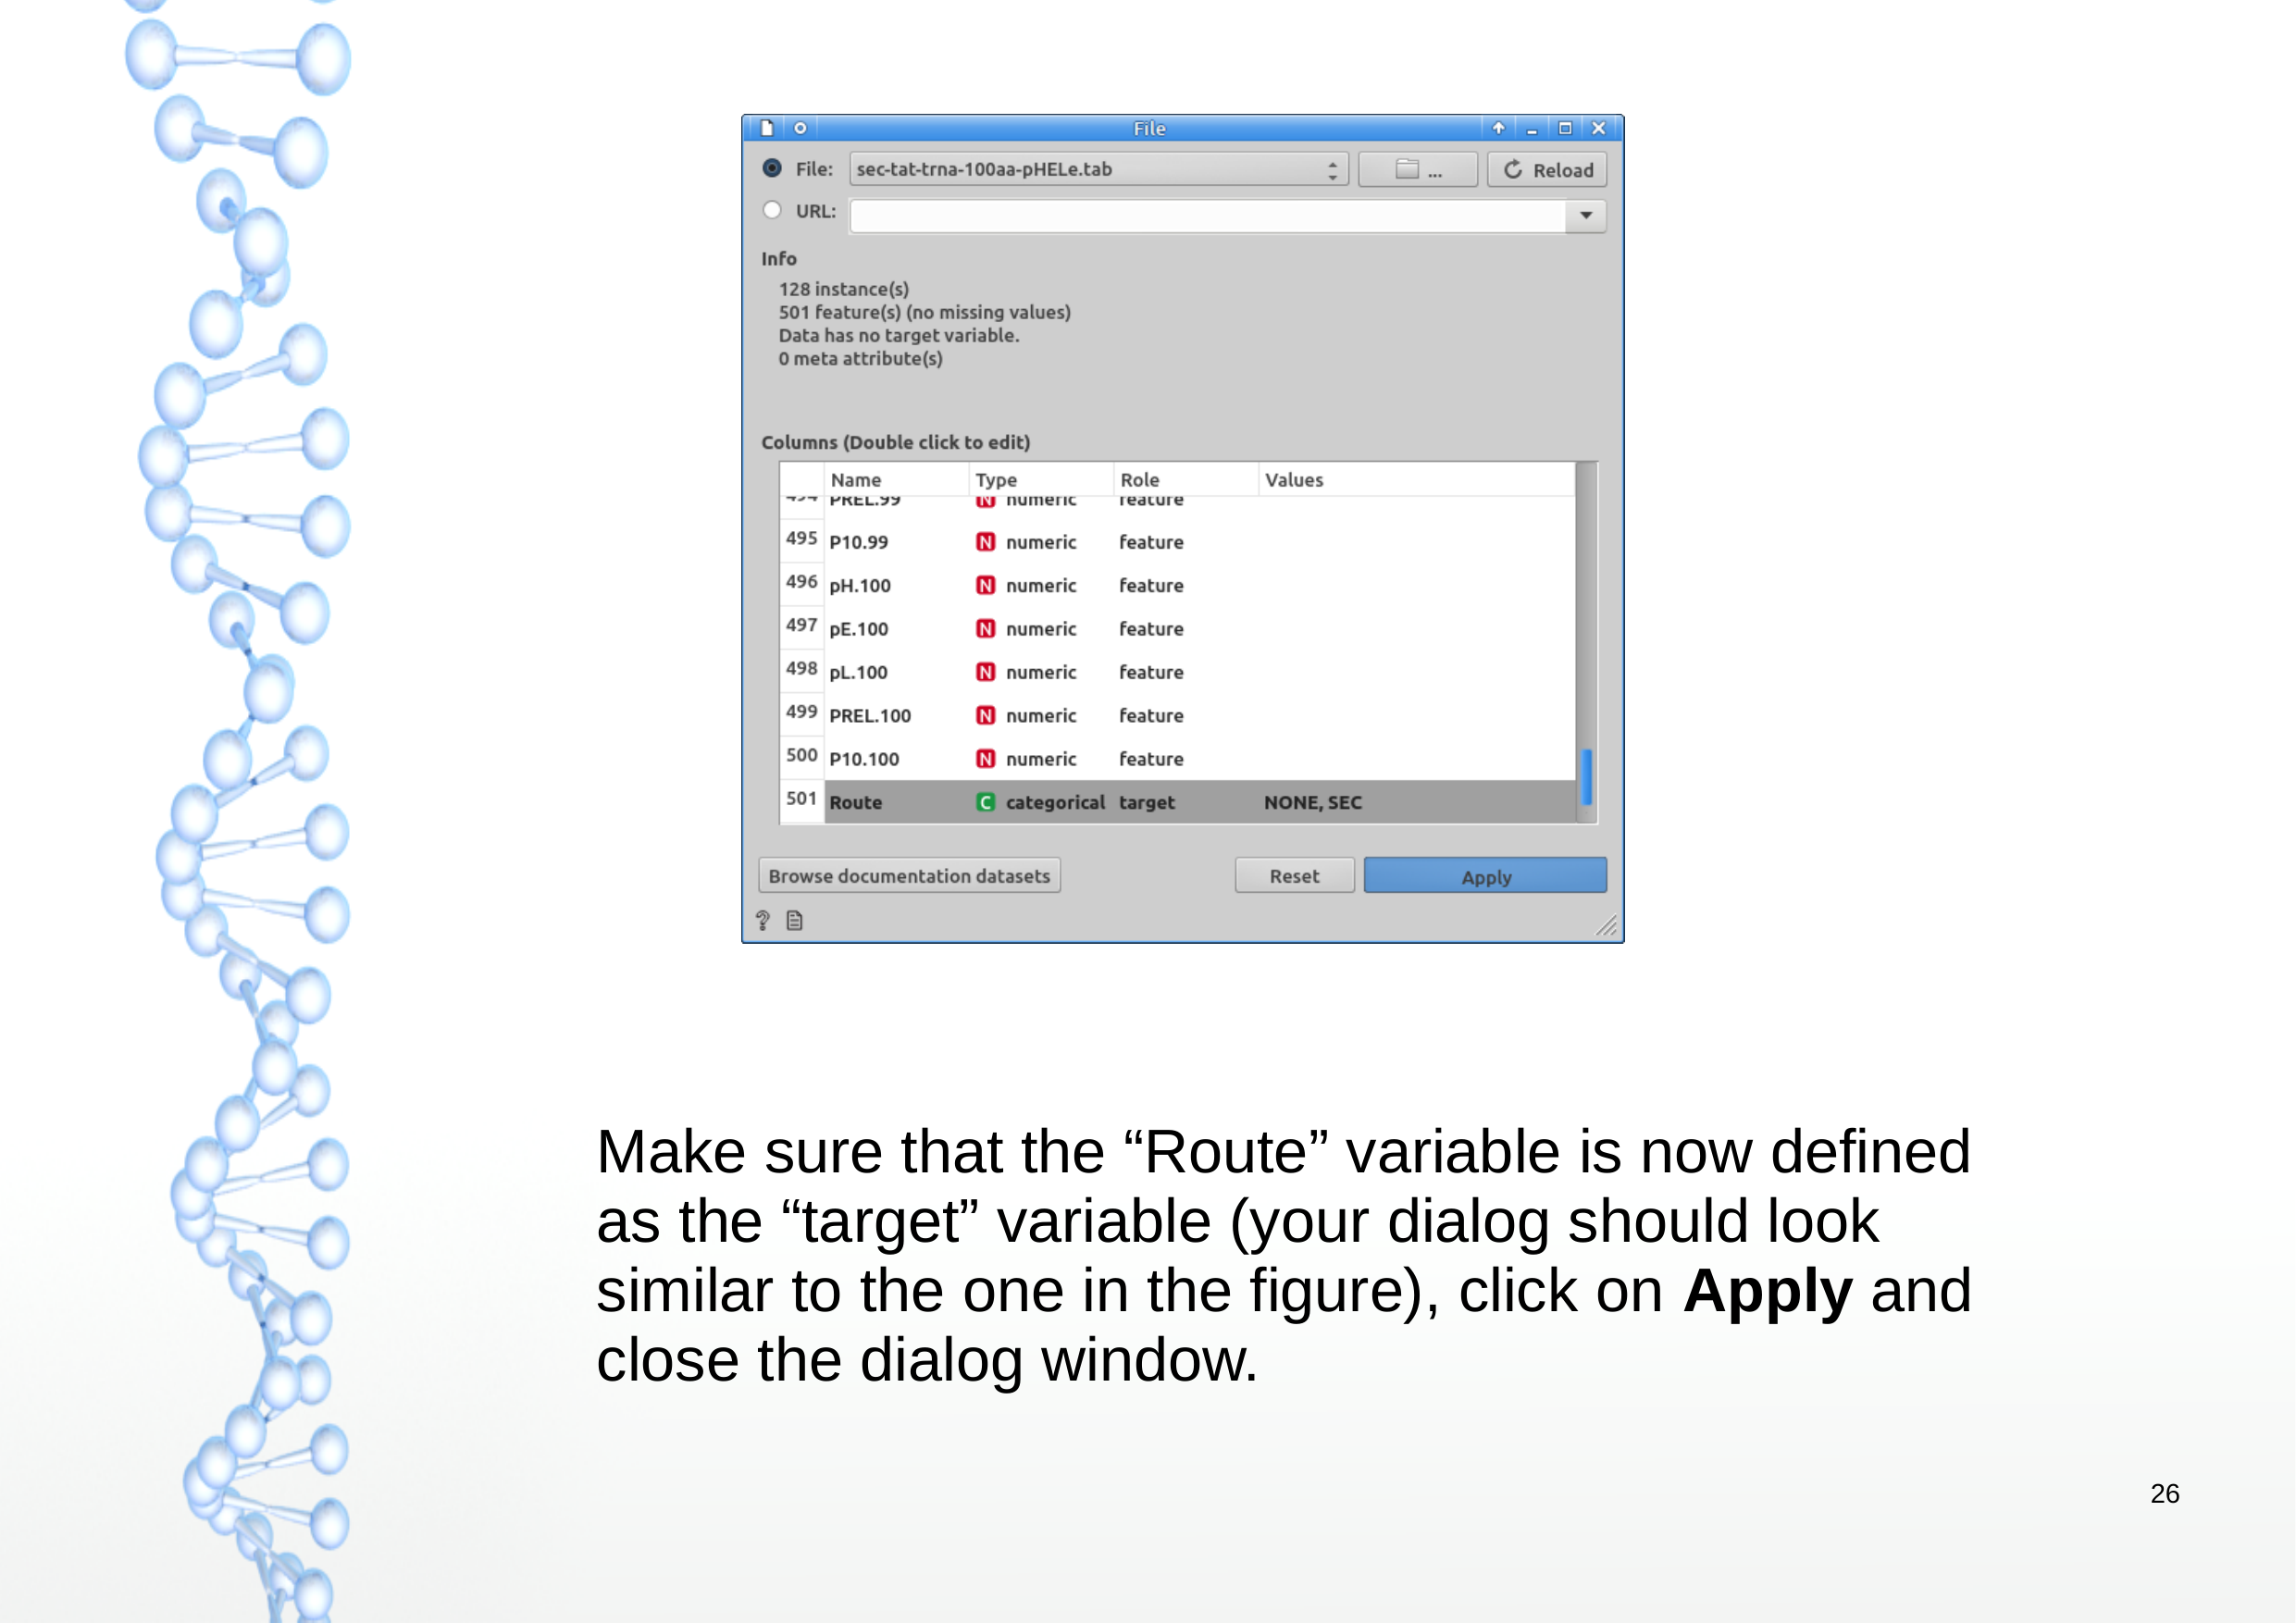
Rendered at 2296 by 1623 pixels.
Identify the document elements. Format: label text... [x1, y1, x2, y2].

text_box Make sure that the “Route” variable is now defined as the “target” variable (your dialog should look similar to the one in the figure), click on Apply and close the dialog window. [583, 1110, 2028, 1401]
picture [0, 0, 2296, 1623]
